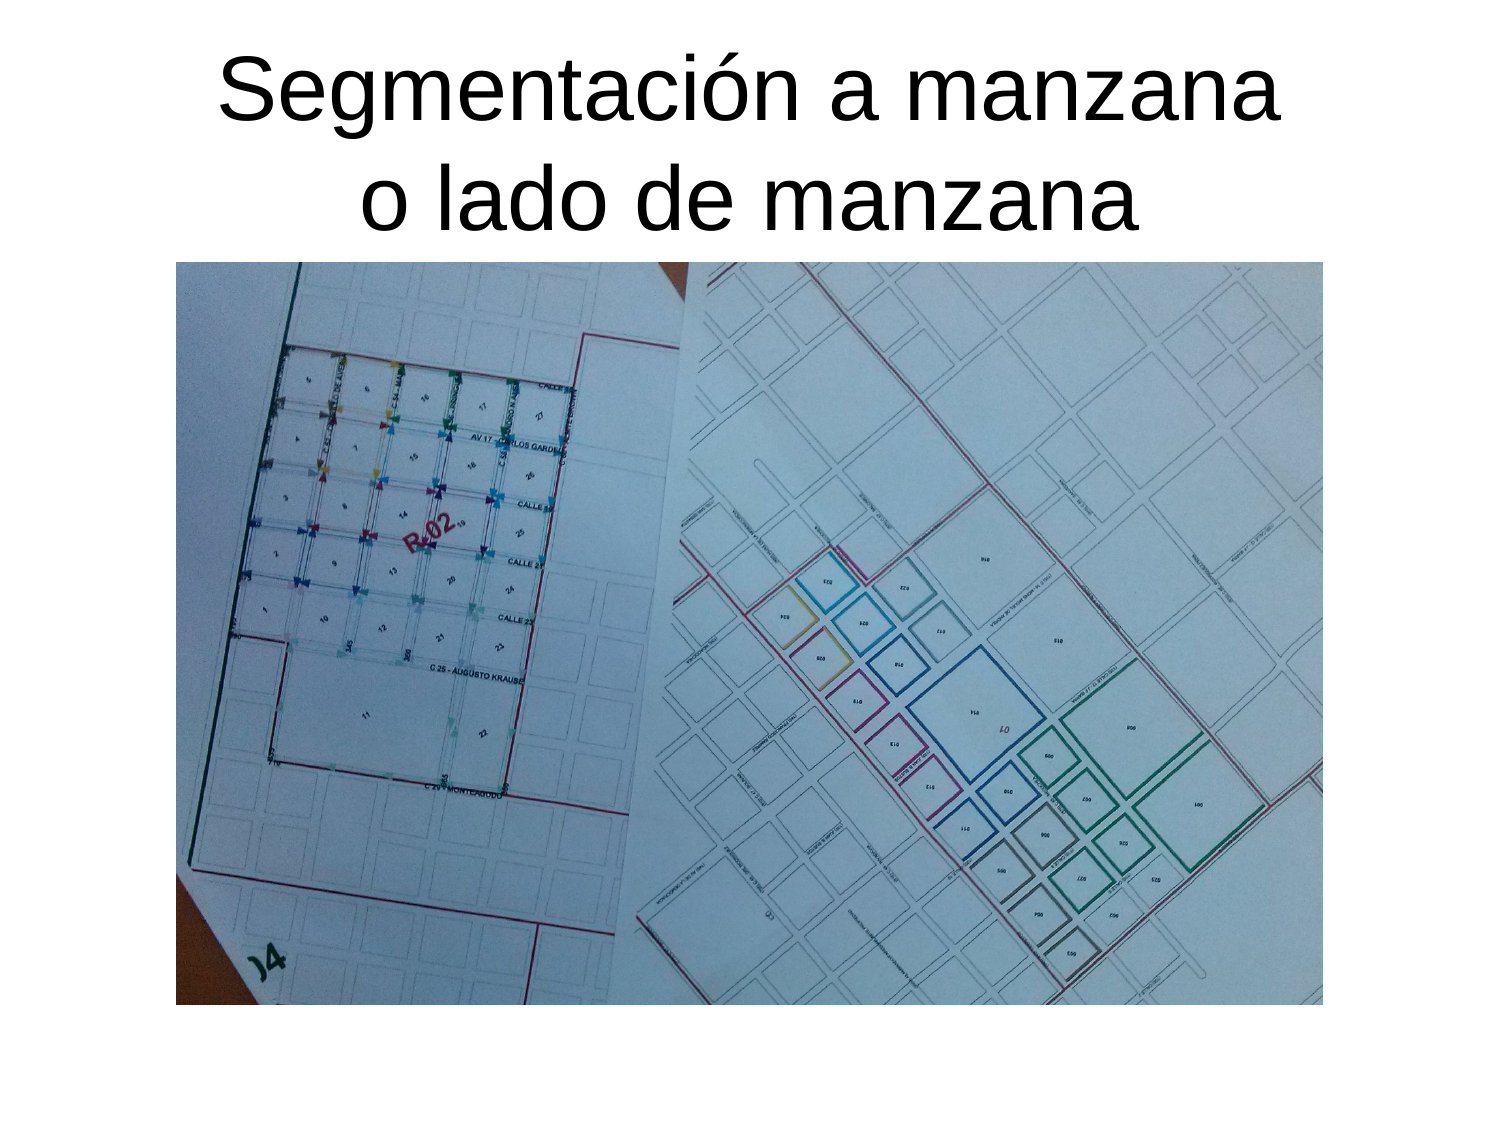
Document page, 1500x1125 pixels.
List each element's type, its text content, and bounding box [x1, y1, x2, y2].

picture [176, 262, 1323, 1005]
title Segmentación a manzana o lado de manzana [75, 20, 1425, 257]
